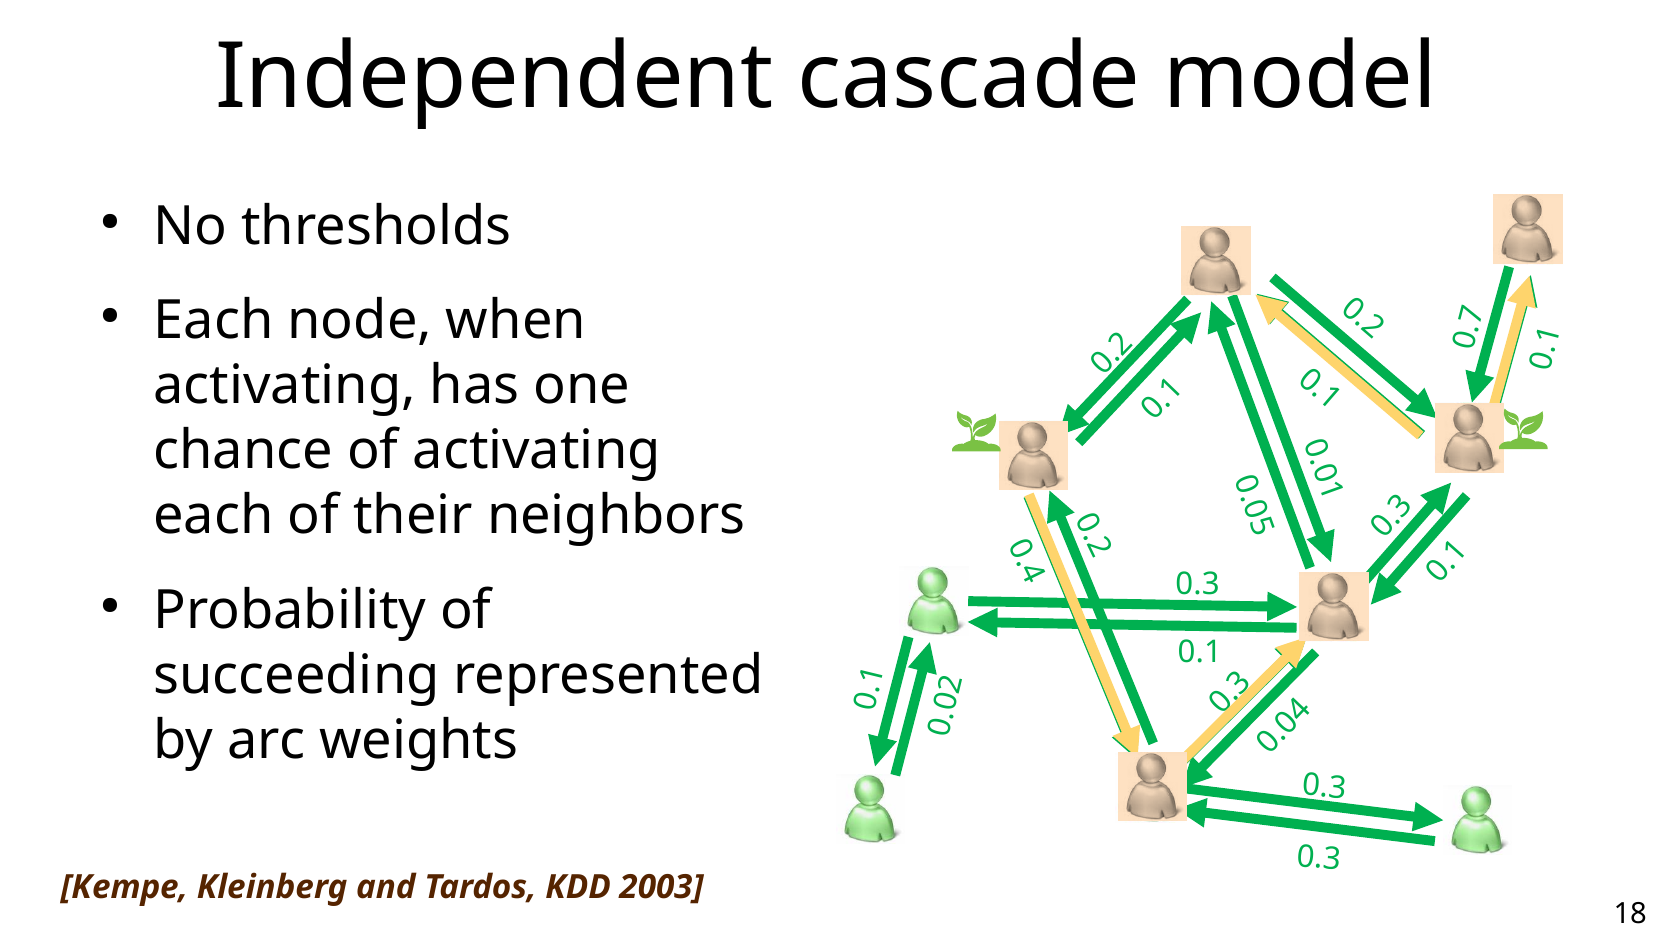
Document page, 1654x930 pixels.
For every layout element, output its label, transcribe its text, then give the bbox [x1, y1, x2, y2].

text_box 0.2 [1057, 492, 1137, 584]
text_box 0.1 [1279, 348, 1368, 431]
picture [899, 566, 969, 636]
picture [836, 774, 905, 844]
text_box 0.2 [1322, 274, 1414, 363]
text_box 0.1 [1509, 301, 1578, 388]
picture [1181, 226, 1251, 297]
text_box 0.04 [1233, 661, 1343, 773]
title Independent cascade model [82, 13, 1571, 130]
text_box 0.3 [1211, 693, 1227, 708]
picture [1297, 572, 1369, 642]
text_box 0.05 [1217, 455, 1303, 579]
text_box 0.1 [1165, 625, 1243, 676]
text_box 0.3 [1374, 518, 1389, 532]
picture [1493, 194, 1563, 265]
text_box 0.1 [1403, 511, 1492, 603]
list No thresholds Each node, when activating, has one chance of activating each of their neighbors Probability of succeeding represented by arc weights [82, 189, 766, 826]
text_box 0.1 [1118, 349, 1208, 440]
text_box 0.3 [1356, 466, 1437, 558]
text_box [Kempe, Kleinberg and Tardos, KDD 2003] [45, 855, 1104, 913]
text_box 0.3 [1220, 677, 1276, 734]
picture [1434, 402, 1548, 473]
picture [952, 410, 1070, 490]
text_box 0.7 [1433, 279, 1502, 367]
text_box 0.4 [991, 519, 1063, 610]
text_box 0.1 [834, 640, 902, 728]
text_box 0.02 [908, 640, 982, 754]
text_box 0.2 [1067, 304, 1158, 395]
text_box 0.3 [1186, 643, 1267, 724]
text_box 0.3 [1282, 827, 1364, 885]
picture [1443, 785, 1512, 855]
picture [1115, 752, 1187, 823]
text_box 0.01 [1287, 418, 1373, 542]
text_box 0.3 [1287, 756, 1370, 814]
text_box 0.3 [1162, 556, 1241, 607]
